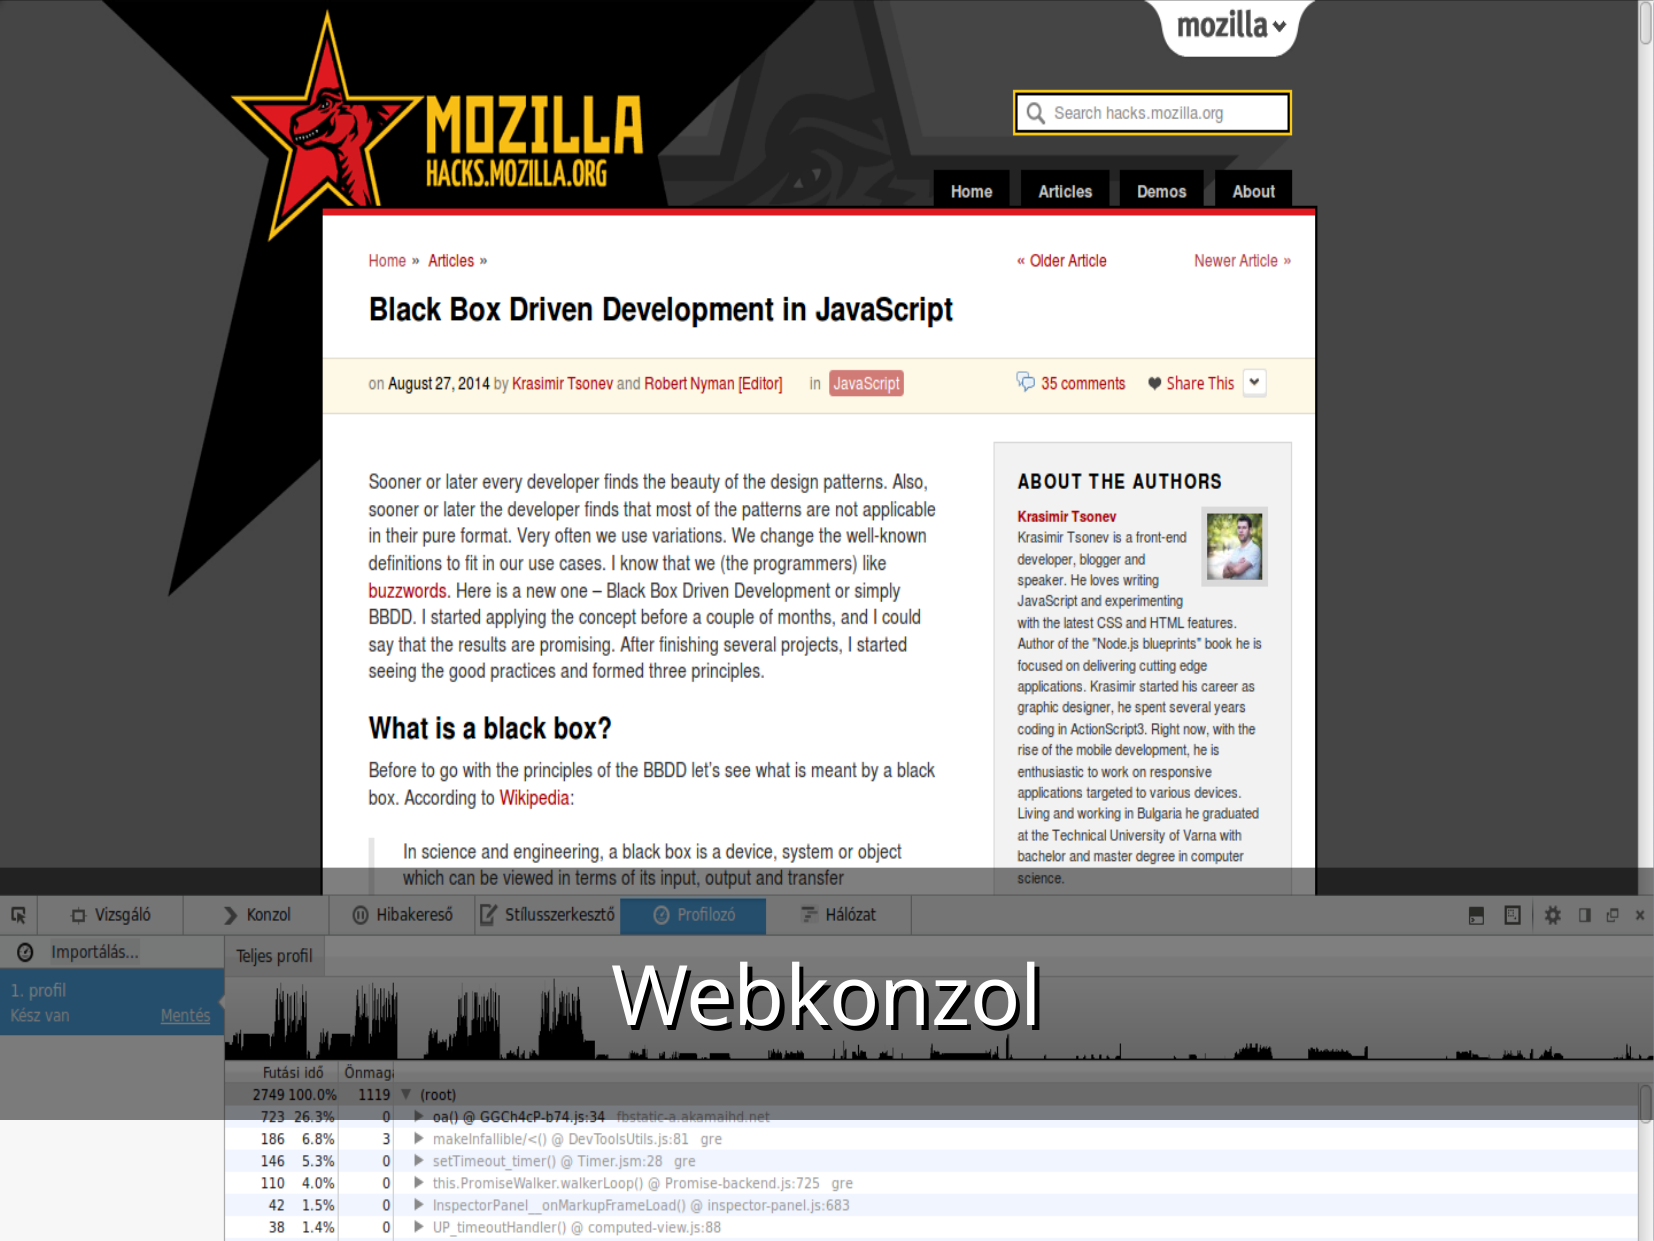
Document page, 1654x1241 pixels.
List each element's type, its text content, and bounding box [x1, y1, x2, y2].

text_box Webkonzol [0, 867, 1654, 1120]
picture [0, 1120, 1654, 1241]
picture [0, 0, 1654, 867]
